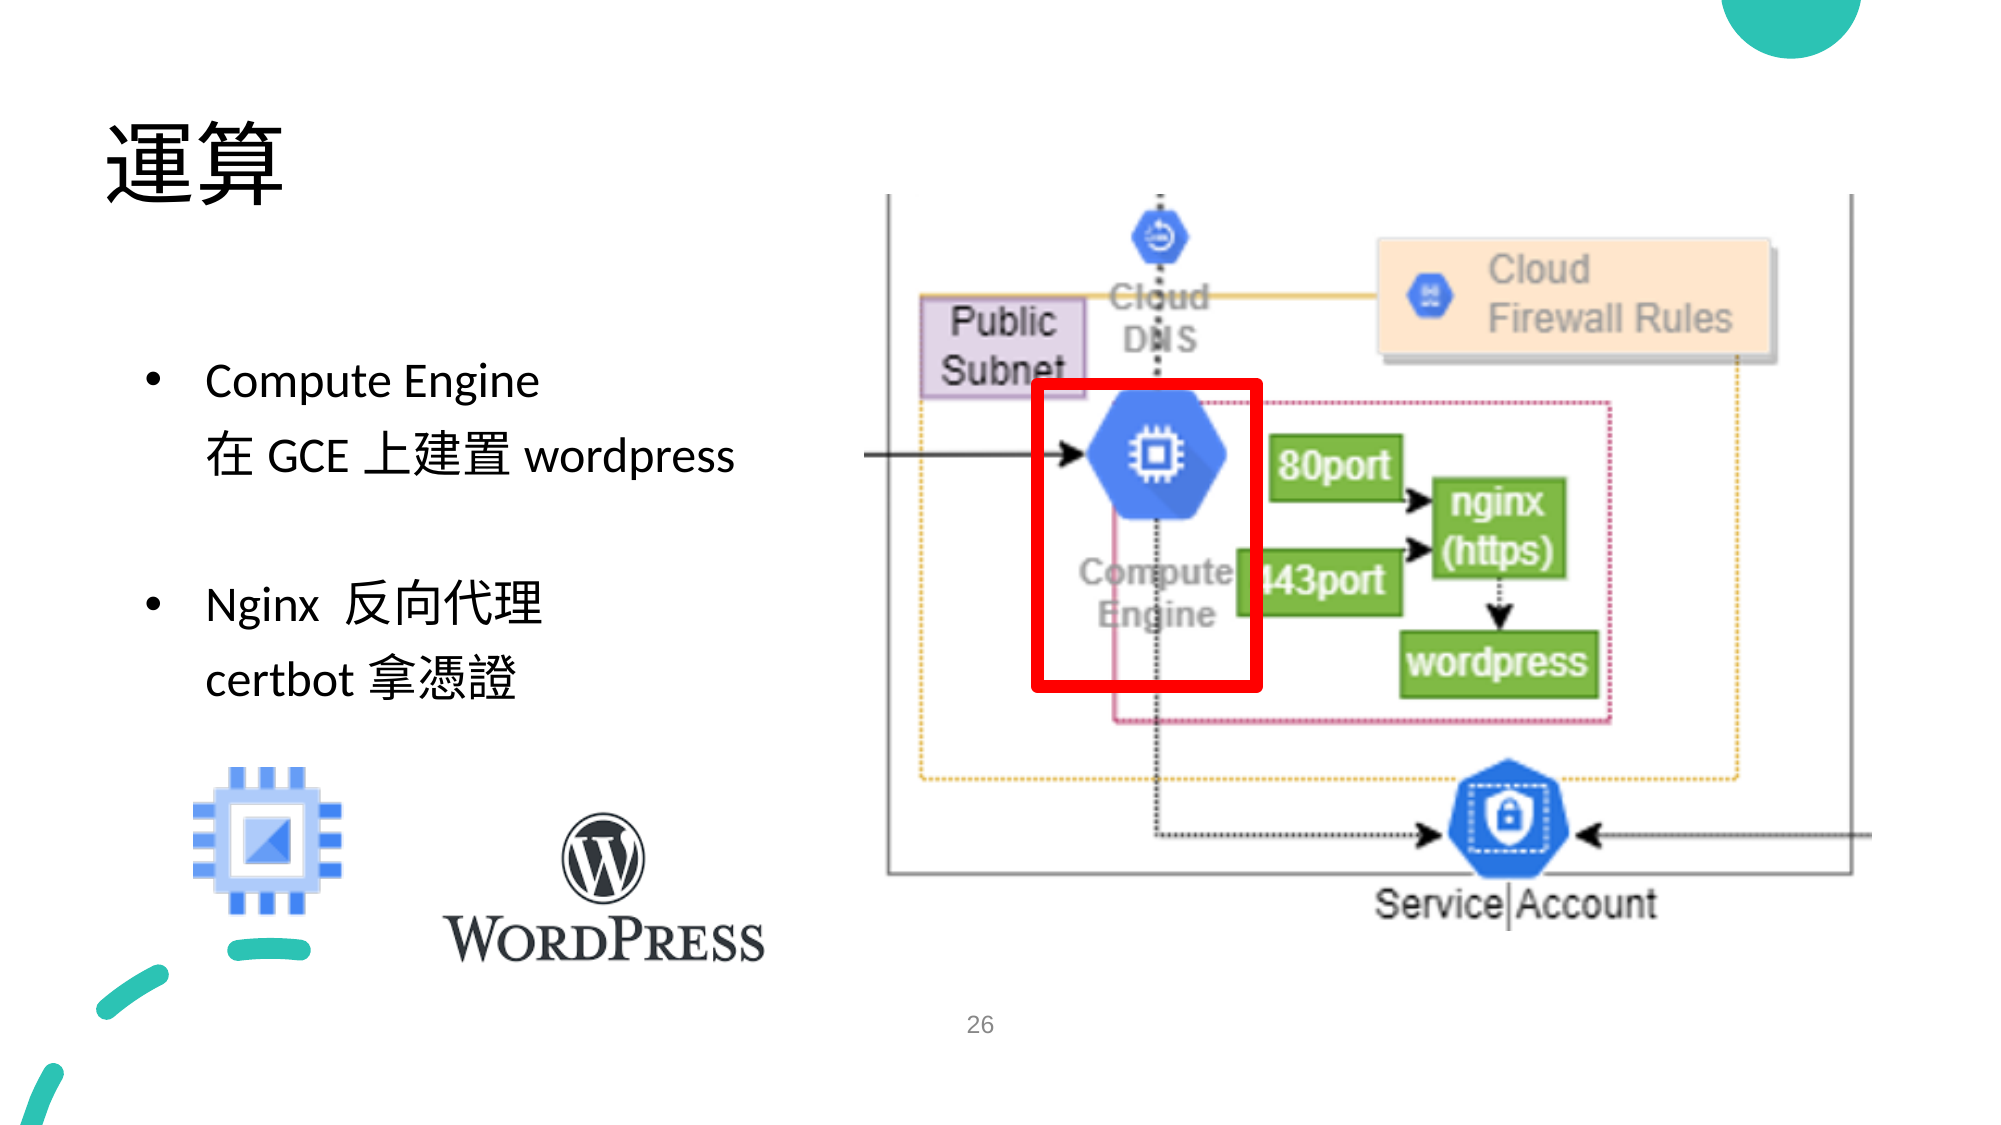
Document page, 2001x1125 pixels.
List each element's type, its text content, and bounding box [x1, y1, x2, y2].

text_box Compute Engine 在GCE上建置wordpress Nginx 反向代理 certbot拿憑證 [115, 233, 954, 768]
picture [193, 767, 344, 917]
title 運算 [88, 59, 1814, 278]
picture [401, 767, 806, 1008]
slide_number 1 [559, 993, 1010, 1054]
picture [864, 194, 1872, 931]
